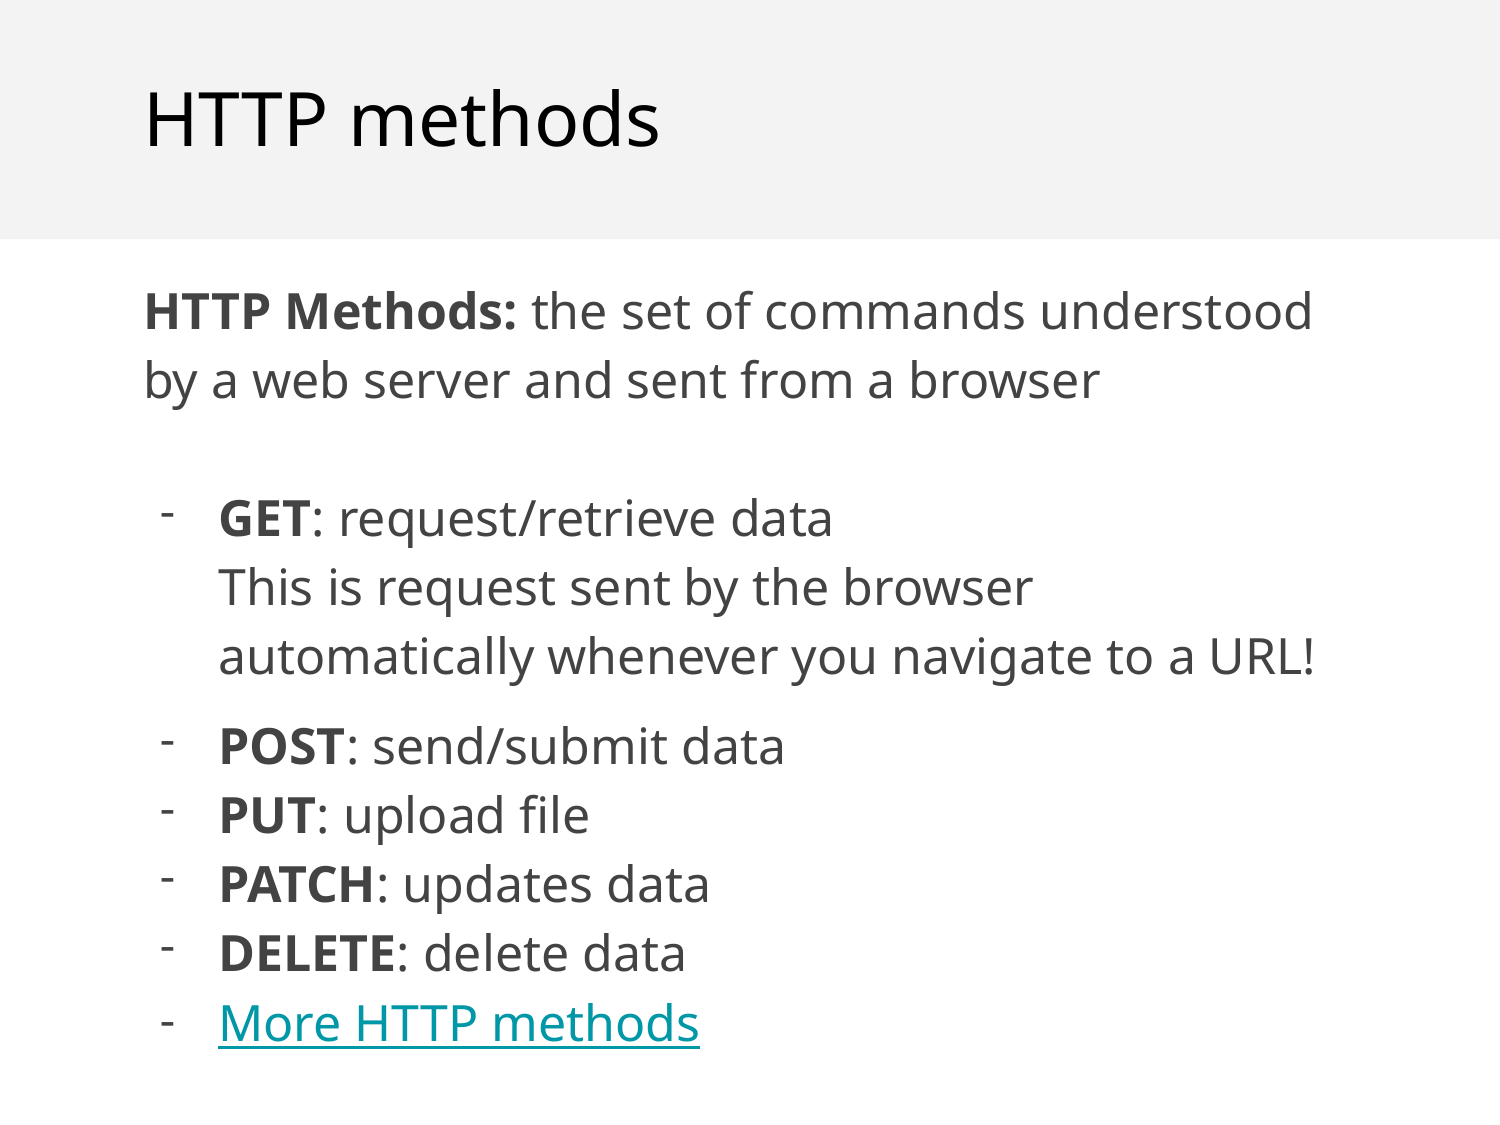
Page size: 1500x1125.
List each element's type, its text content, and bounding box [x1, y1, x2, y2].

list HTTP Methods: the set of commands understood by a web server and sent from a browser GET: request/retrieve data This is request sent by the browser automatically whenever you navigate to a URL! POST: send/submit data PUT: upload file PATCH: updates data DELETE: delete data More HTTP methods [128, 255, 1372, 1041]
title HTTP methods [128, 56, 1372, 183]
